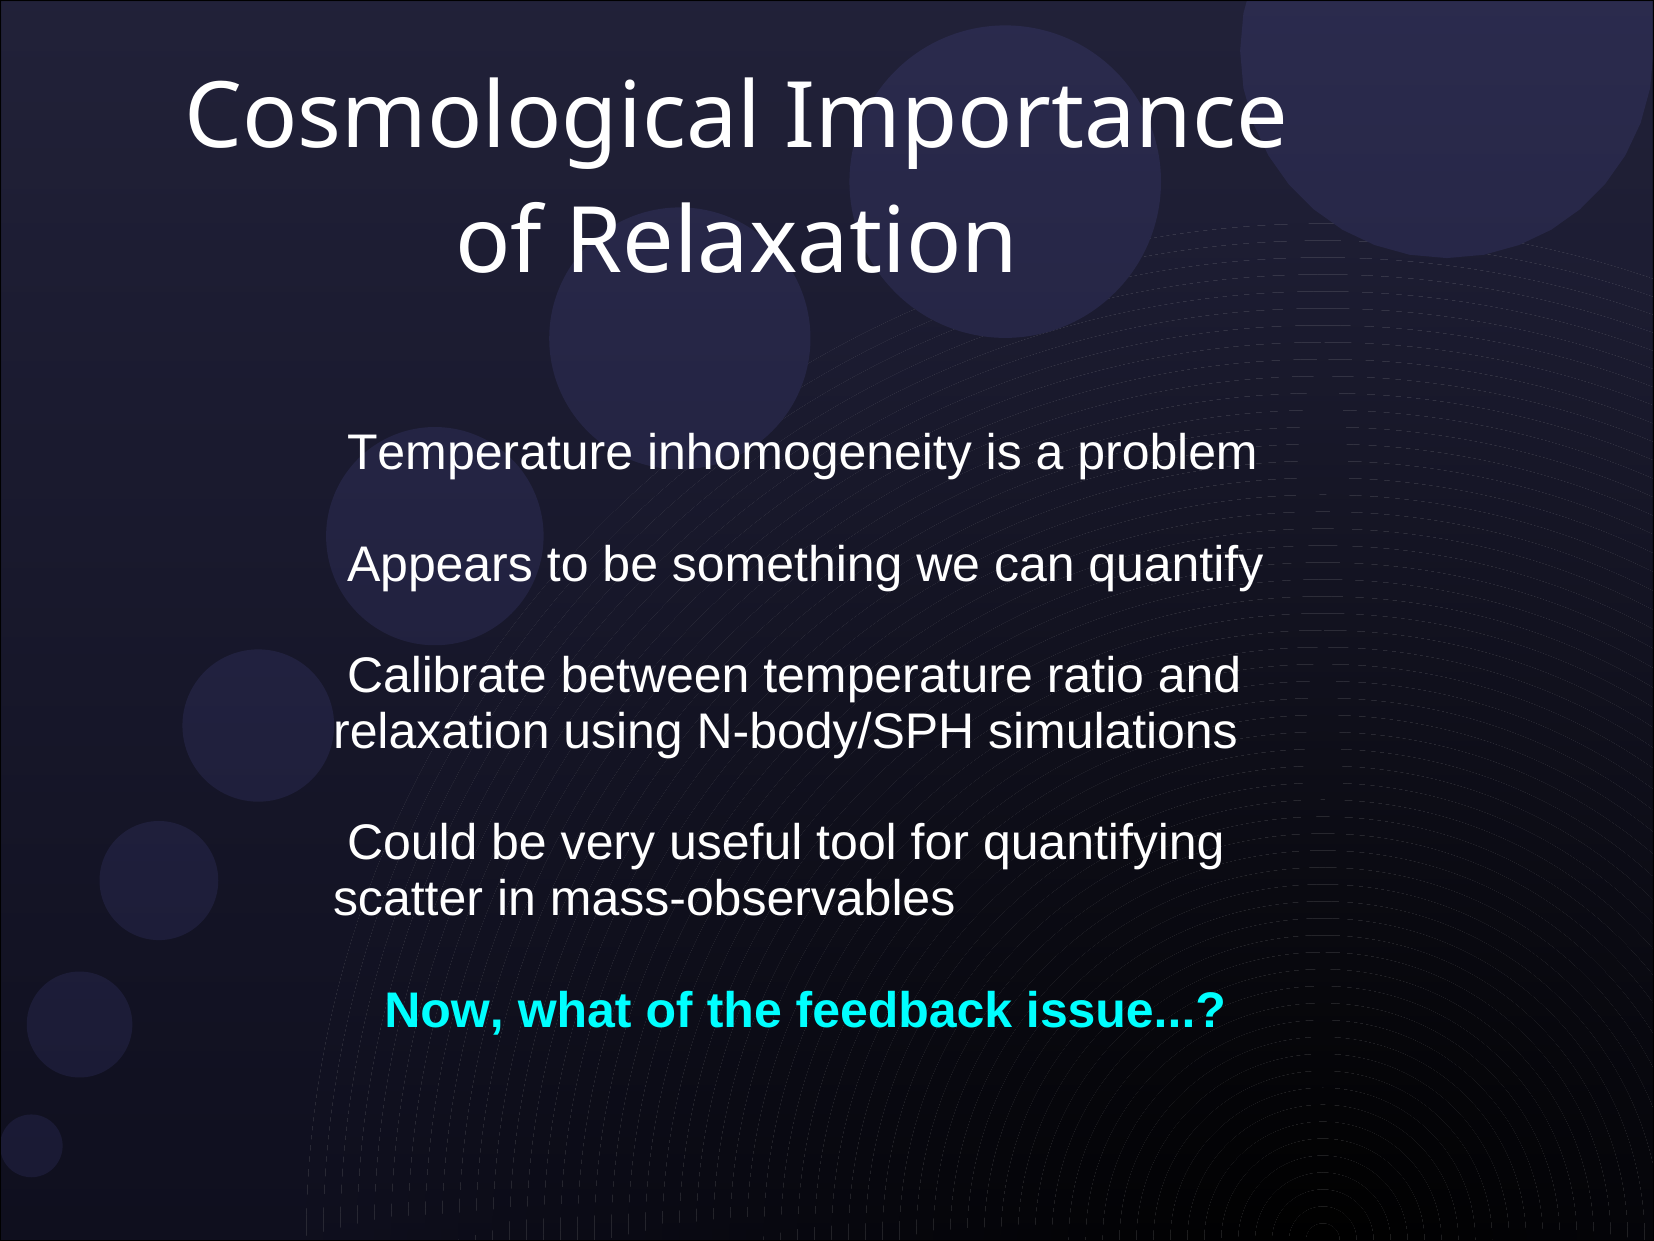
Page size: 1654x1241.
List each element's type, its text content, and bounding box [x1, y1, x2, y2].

text_box Cosmological Importance of Relaxation [184, 49, 1470, 309]
text_box Temperature inhomogeneity is a problem Appears to be something we can quantify Calibrate between temperature ratio and relaxation using N-body/SPH simulations Could be very useful tool for quantifying scatter in mass-observables Now, what of the feedback issue...? [333, 424, 1321, 1038]
